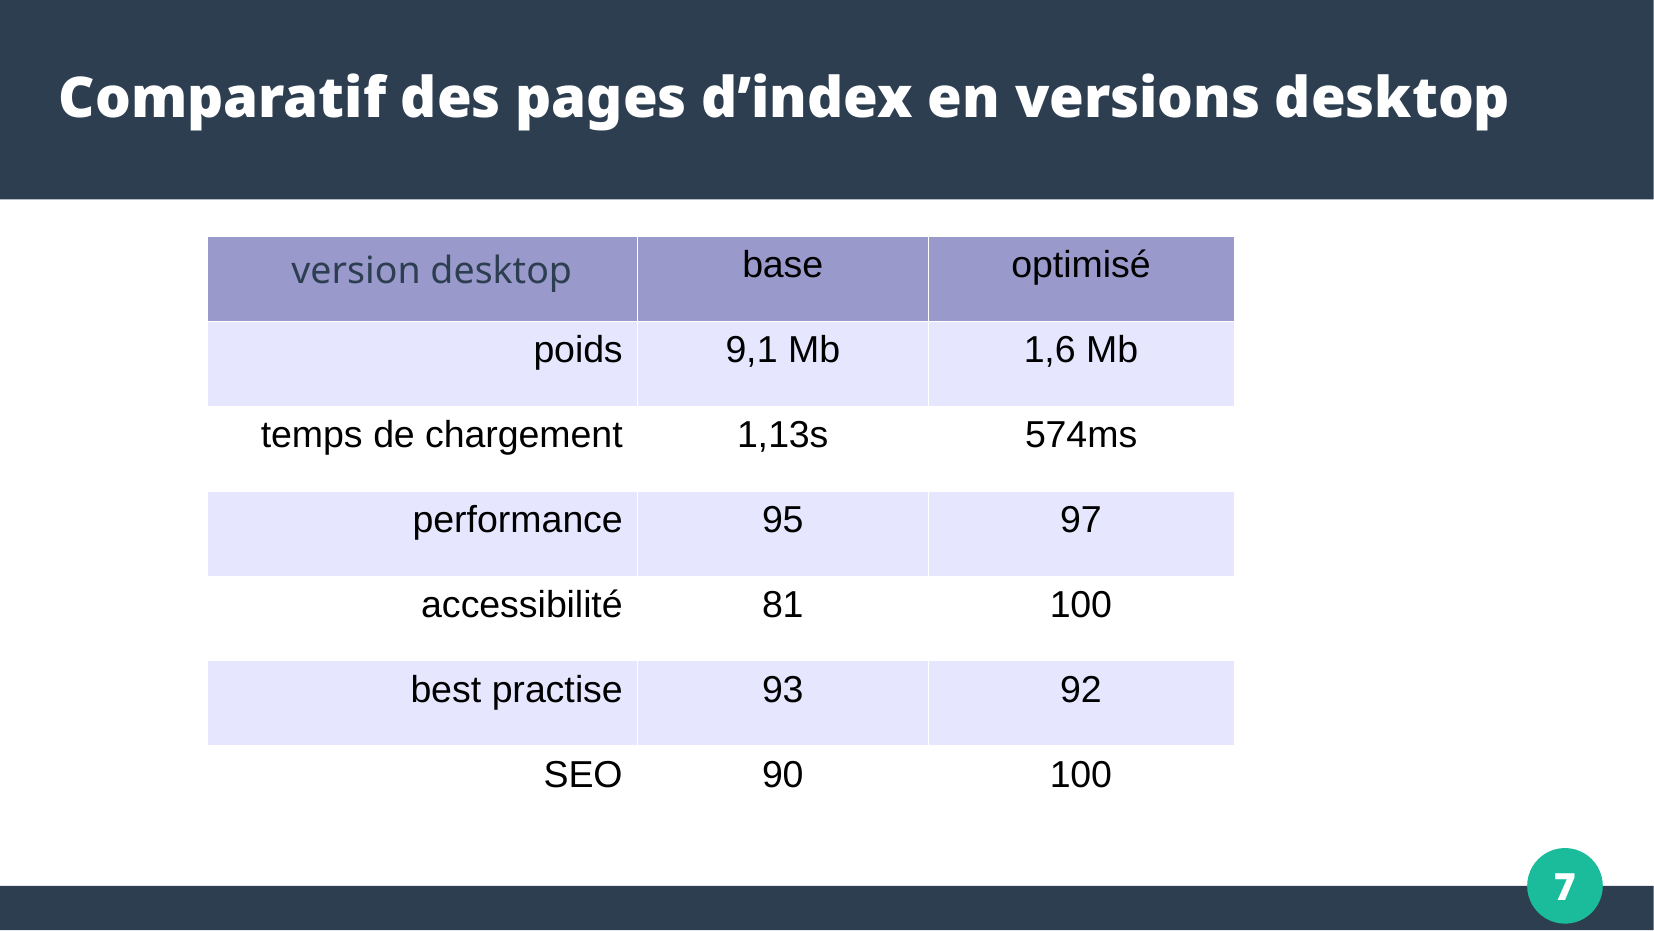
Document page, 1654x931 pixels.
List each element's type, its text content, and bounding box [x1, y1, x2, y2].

table_cell 574ms [929, 407, 1234, 491]
table_cell 97 [929, 492, 1234, 576]
table_header optimisé [929, 237, 1234, 321]
table_cell 90 [638, 746, 928, 830]
table_cell 95 [638, 492, 928, 576]
table_cell 93 [638, 661, 928, 745]
table_cell 81 [638, 577, 928, 660]
table_cell 1,13s [638, 407, 928, 491]
table_cell 9,1 Mb [638, 322, 928, 406]
table_cell temps de chargement [208, 407, 637, 491]
table_cell 1,6 Mb [929, 322, 1234, 406]
table_header base [638, 237, 928, 321]
table_cell best practise [208, 661, 637, 745]
title Comparatif des pages d’index en versions desktop [59, 37, 1595, 155]
table_cell 92 [929, 661, 1234, 745]
table_cell poids [208, 322, 637, 406]
table_cell accessibilité [208, 577, 637, 660]
table_cell 100 [929, 577, 1234, 660]
table_cell SEO [208, 746, 637, 830]
table_cell 100 [929, 746, 1234, 830]
table_header version desktop [208, 237, 637, 321]
table_cell performance [208, 492, 637, 576]
